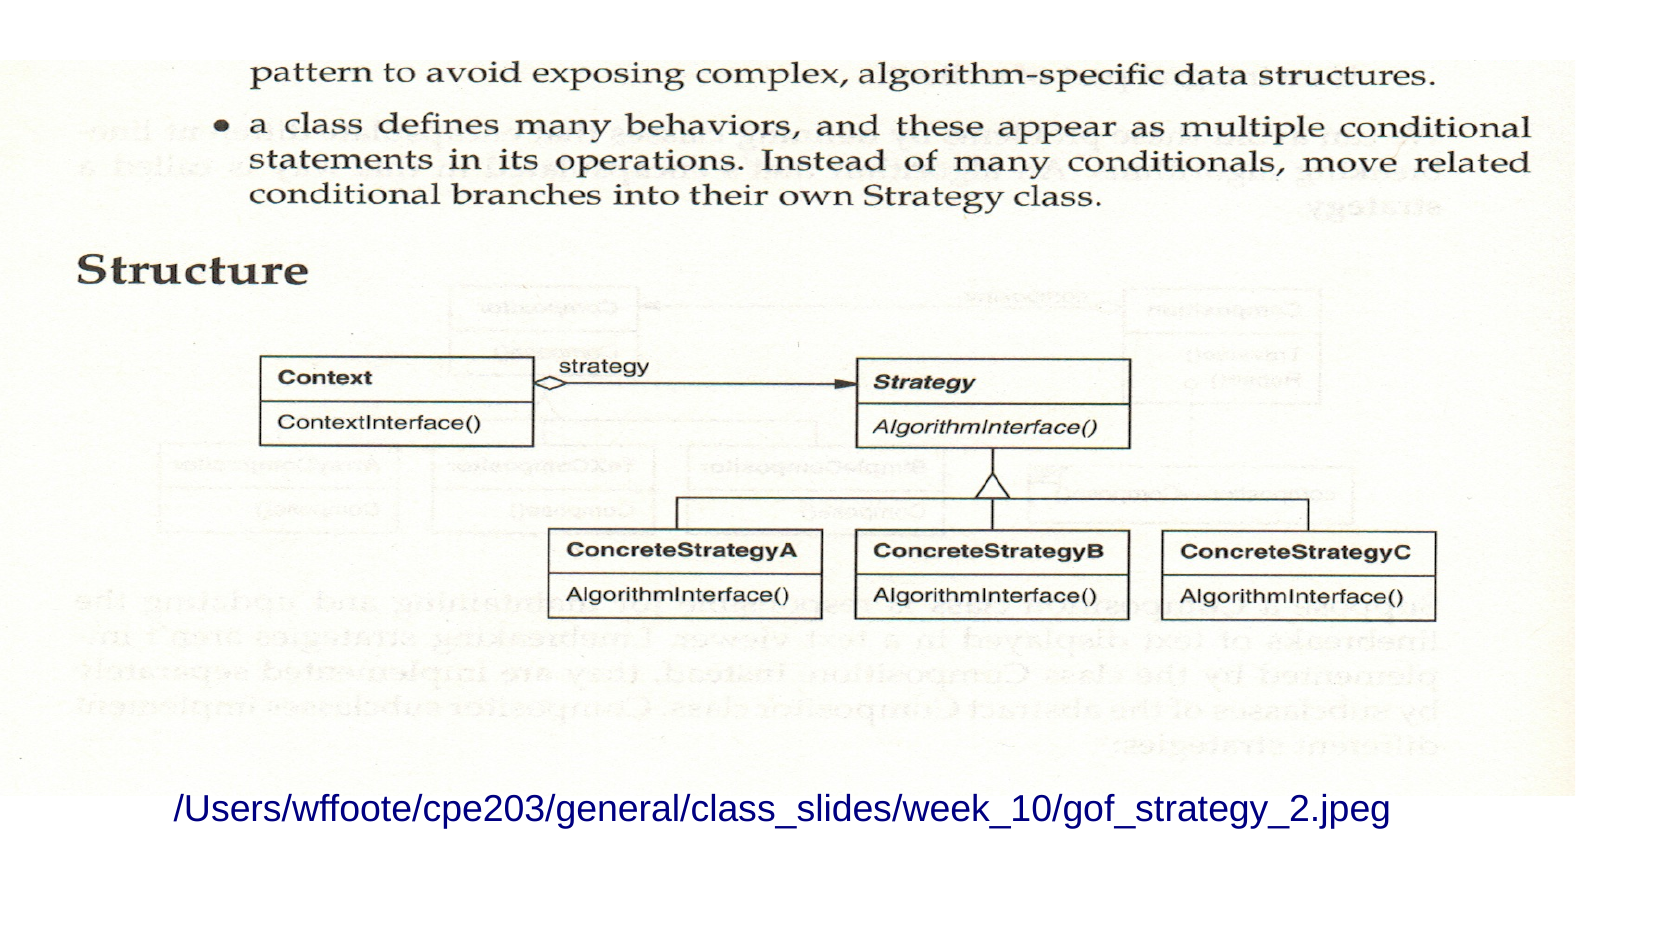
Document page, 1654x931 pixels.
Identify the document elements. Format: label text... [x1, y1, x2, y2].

text_box /Users/wffoote/cpe203/general/class_slides/week_10/gof_strategy_2.jpeg [158, 780, 1636, 850]
picture [0, 60, 1576, 796]
